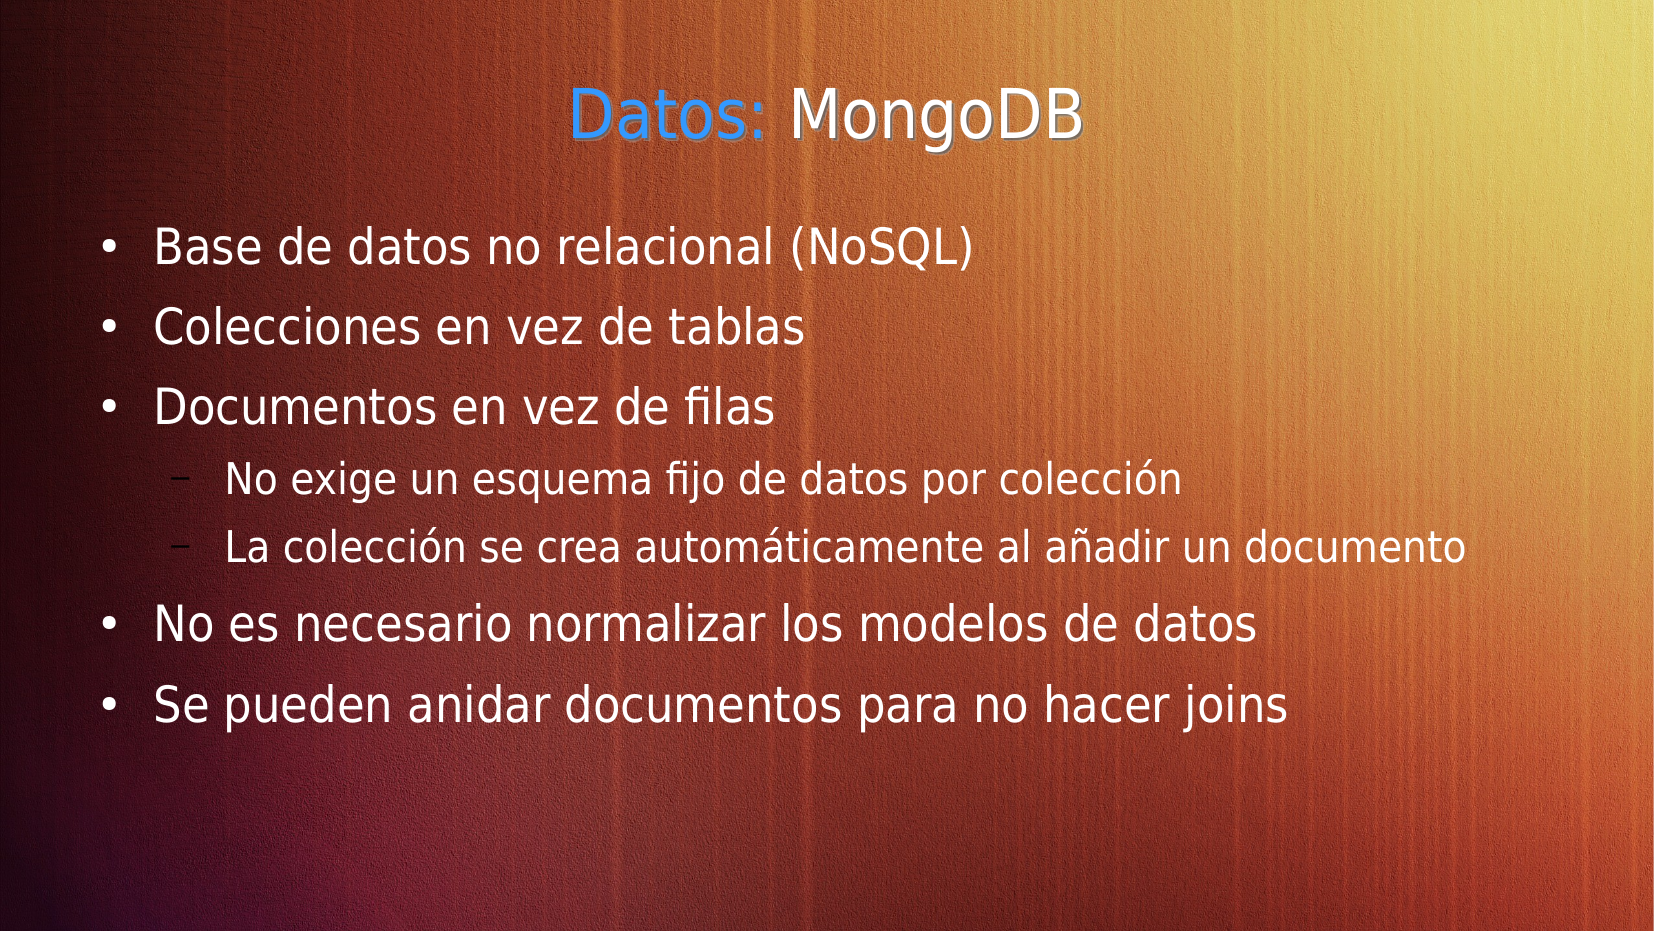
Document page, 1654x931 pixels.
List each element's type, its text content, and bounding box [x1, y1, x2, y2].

title Datos: MongoDB [82, 37, 1571, 193]
list Base de datos no relacional (NoSQL) Colecciones en vez de tablas Documentos en vez de filas No exige un esquema fijo de datos por colección La colección se crea automáticamente al añadir un documento No es necesario normalizar los modelos de datos Se pueden anidar documentos para no hacer joins [82, 217, 1571, 758]
picture [0, 0, 1654, 931]
